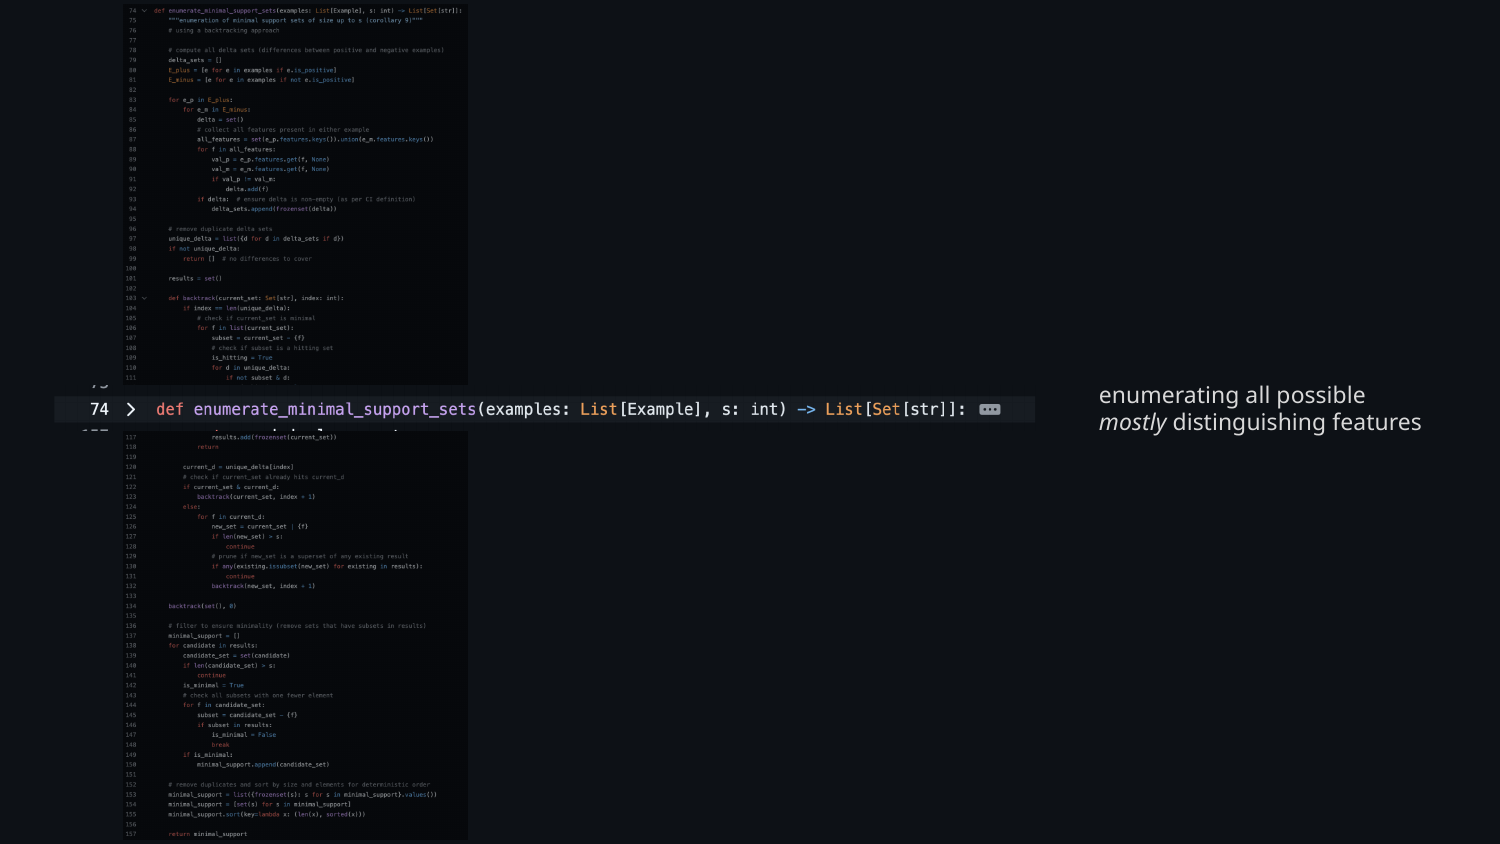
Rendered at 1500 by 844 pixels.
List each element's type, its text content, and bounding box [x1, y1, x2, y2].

picture [54, 4, 1036, 840]
text_box enumerating all possible mostly distinguishing features [1083, 365, 1487, 451]
